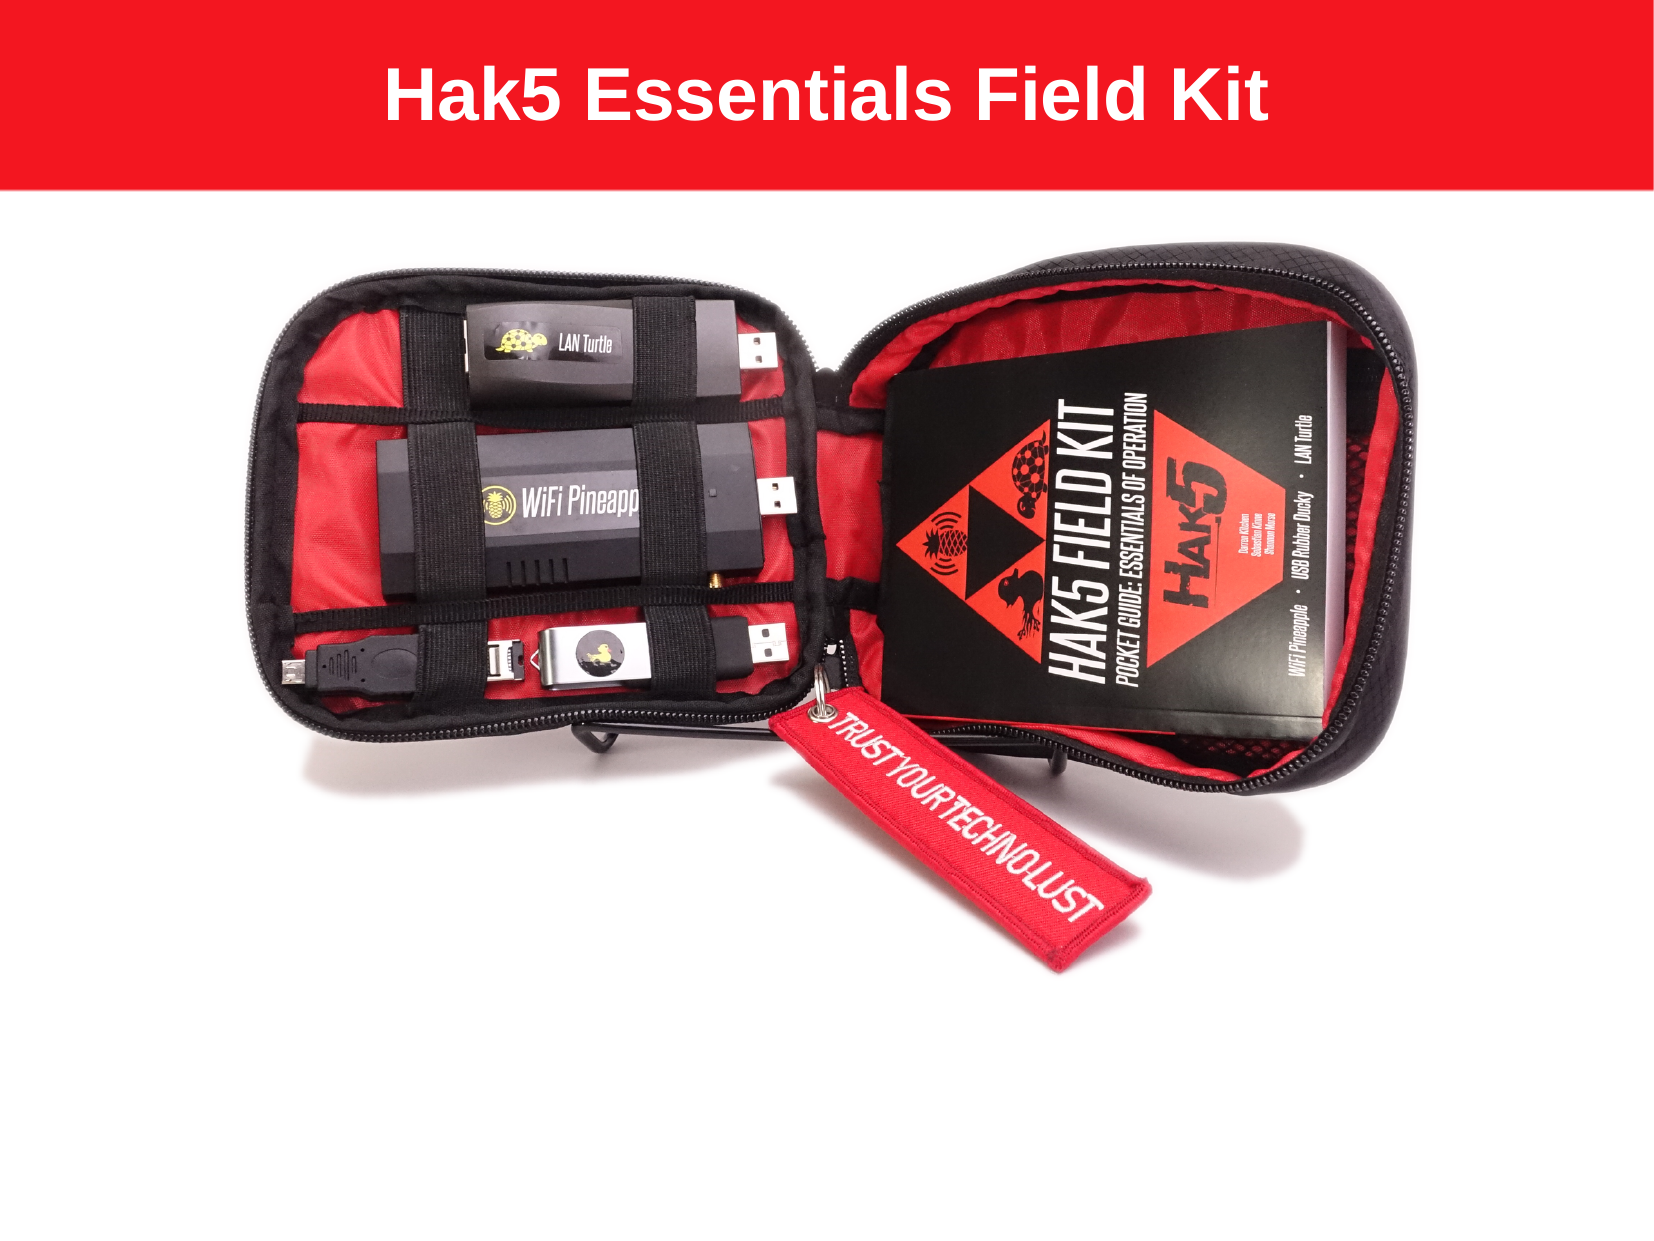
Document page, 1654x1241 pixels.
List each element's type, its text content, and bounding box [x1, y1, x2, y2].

picture [0, 0, 1654, 1241]
title Hak5 Essentials Field Kit [82, 0, 1571, 189]
